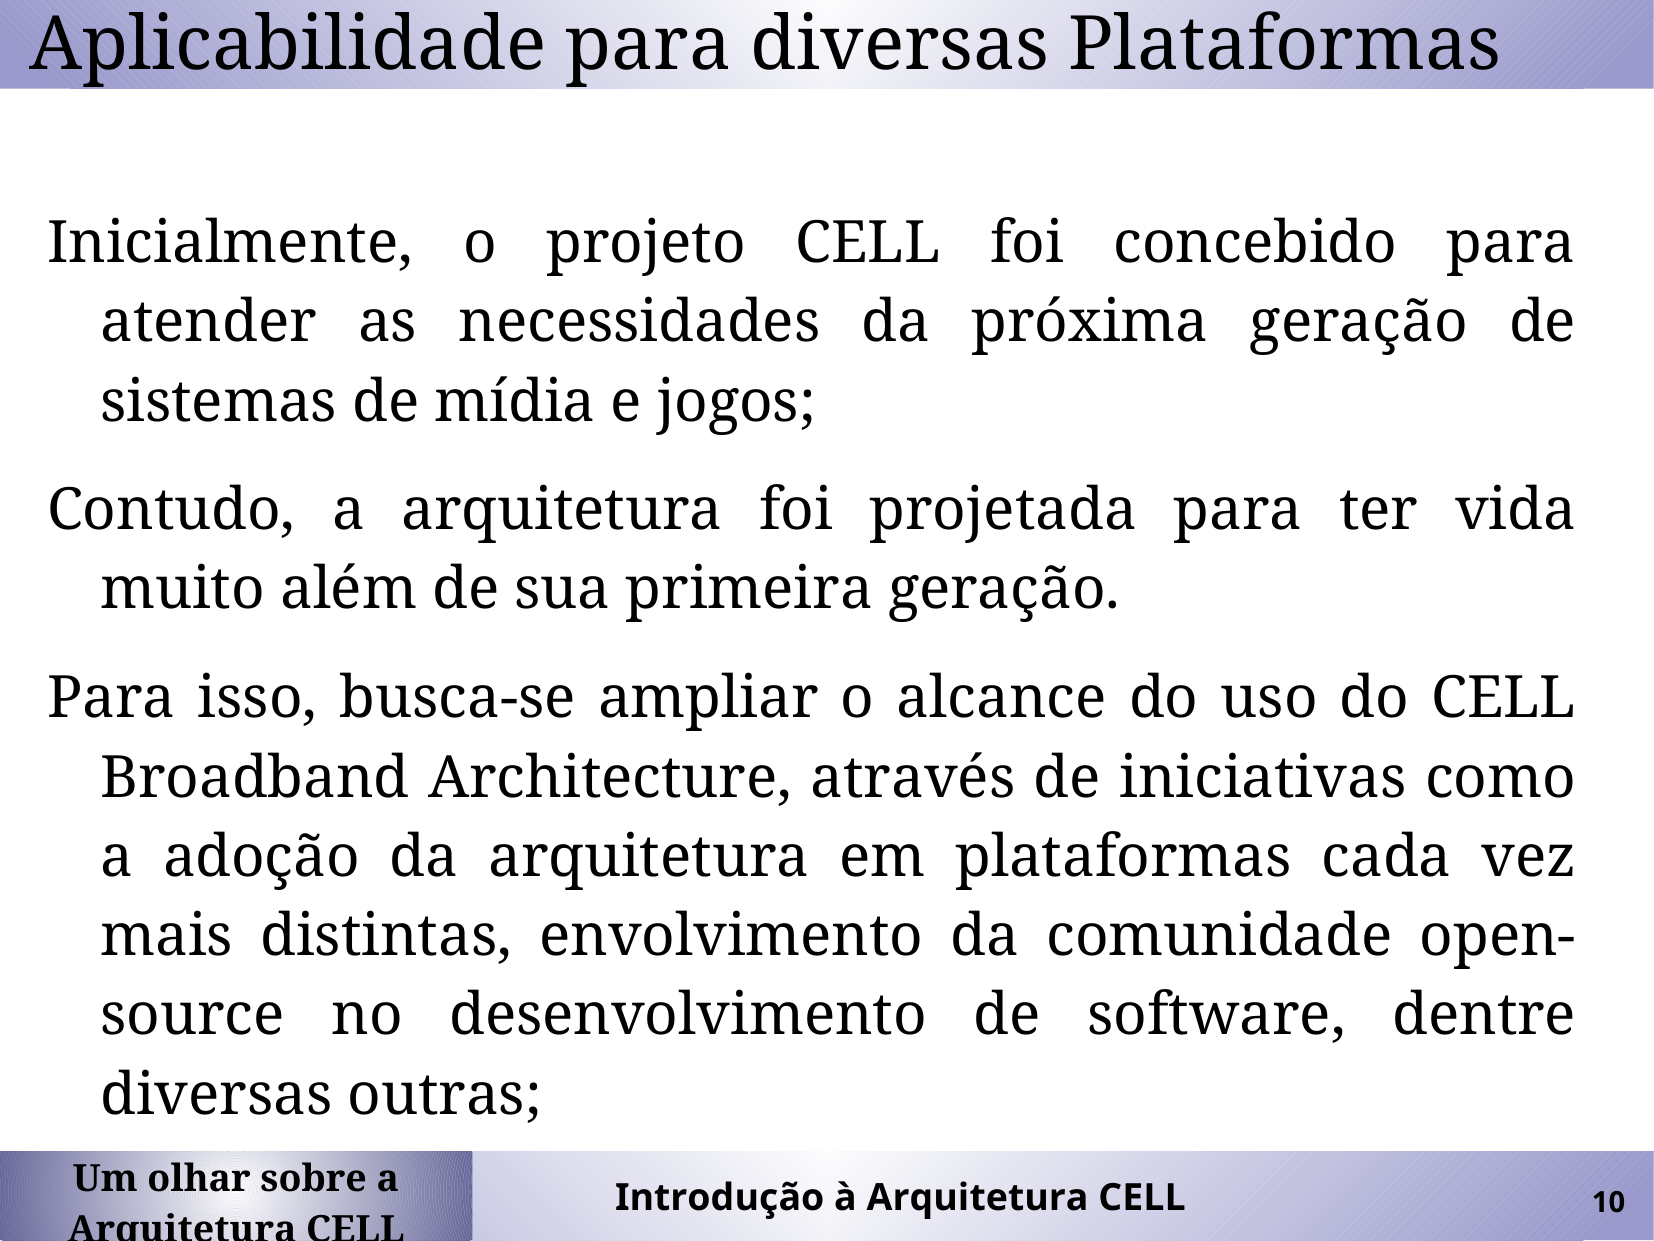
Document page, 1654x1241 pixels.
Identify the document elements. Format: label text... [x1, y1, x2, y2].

title Aplicabilidade para diversas Plataformas [29, 2, 1625, 78]
text_box Introdução à Arquitetura CELL [501, 1151, 1300, 1241]
list Inicialmente, o projeto CELL foi concebido para atender as necessidades da próxima geração de sistemas de mídia e jogos; Contudo, a arquitetura foi projetada para ter vida muito além de sua primeira geração. Para isso, busca-se ampliar o alcance do uso do CELL Broadband Architecture, através de iniciativas como a adoção da arquitetura em plataformas cada vez mais distintas, envolvimento da comunidade open-source no desenvolvimento de software, dentre diversas outras; [29, 200, 1577, 1152]
